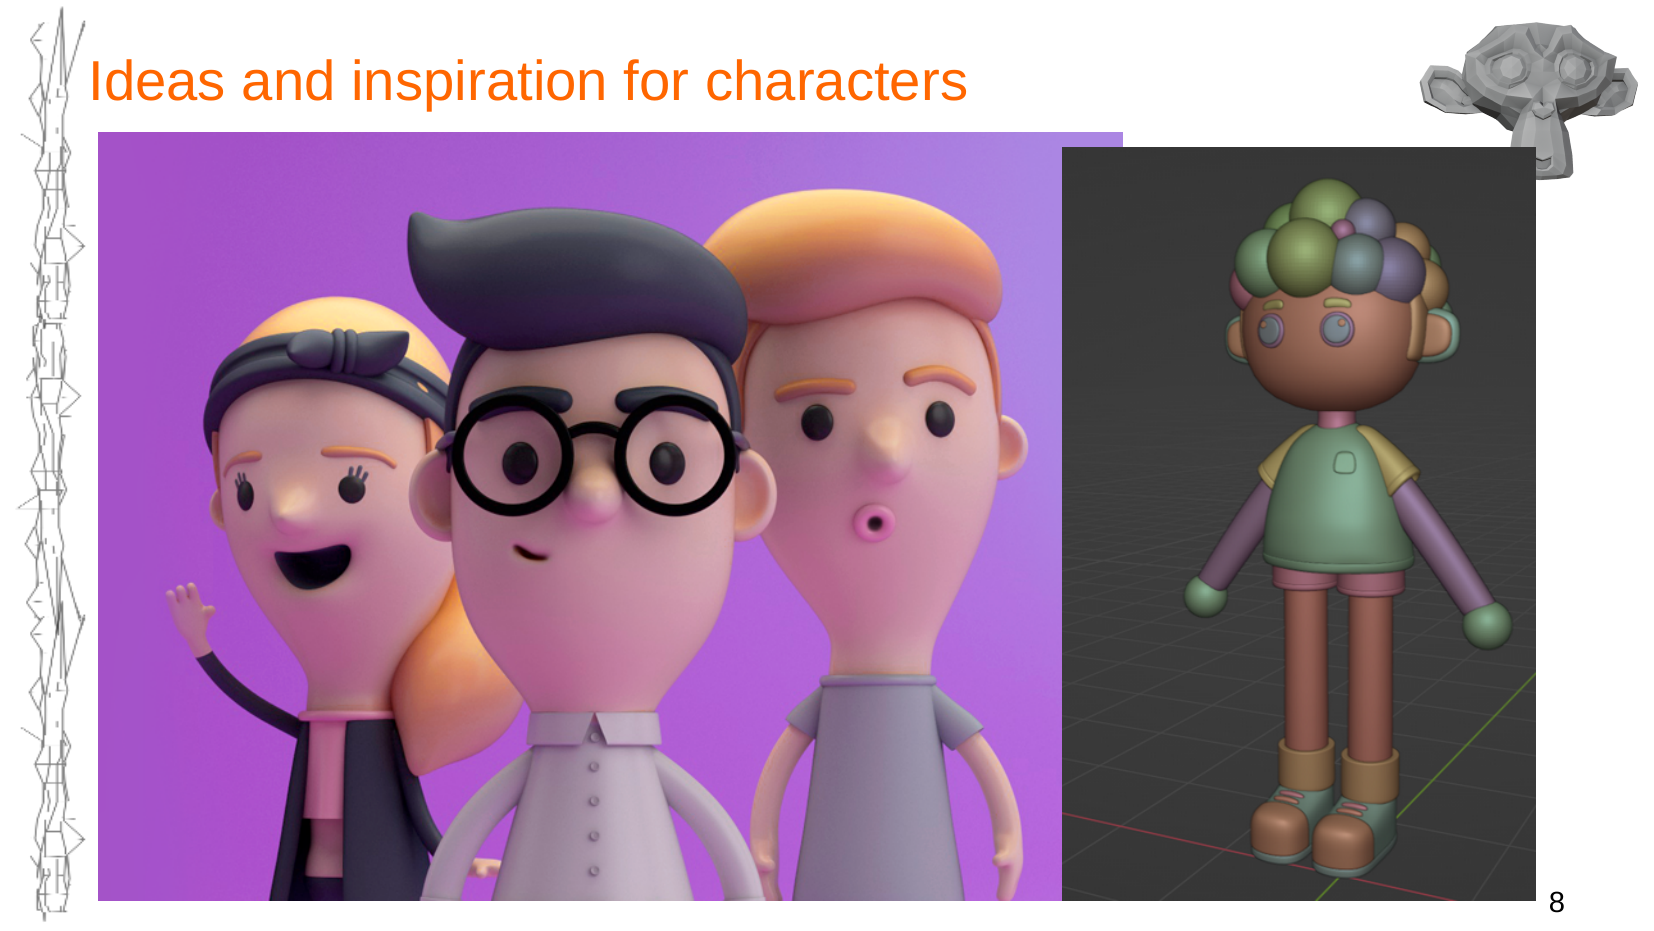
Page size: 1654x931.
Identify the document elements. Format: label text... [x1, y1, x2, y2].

picture [98, 11, 1645, 901]
title Ideas and inspiration for characters [88, 29, 1447, 133]
